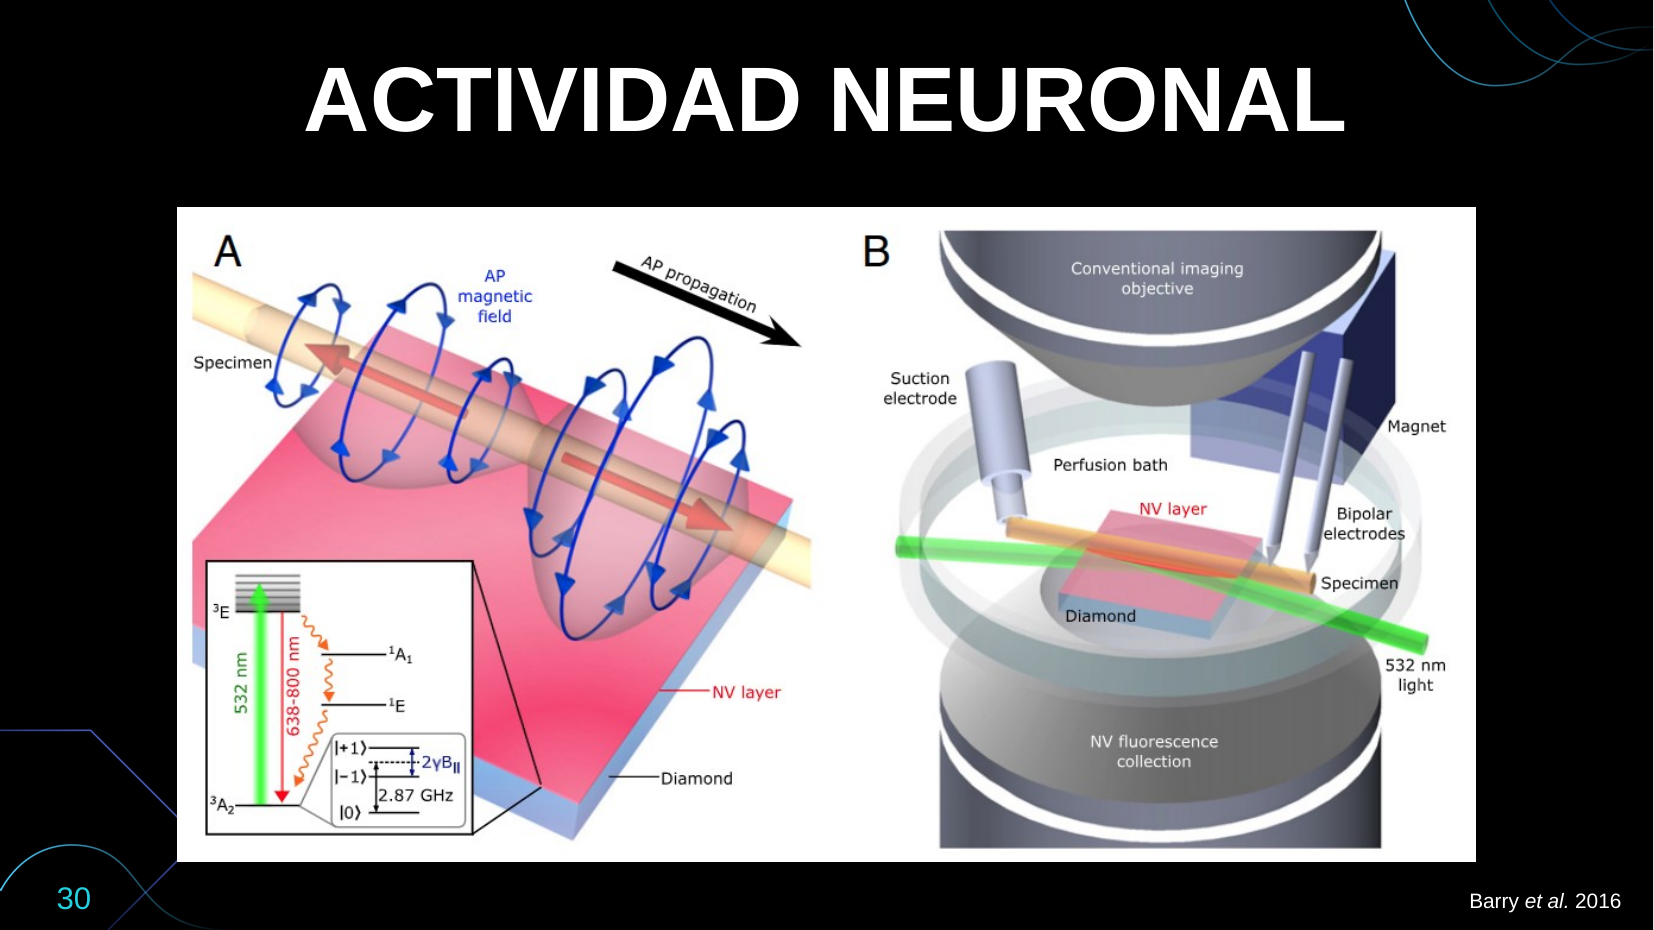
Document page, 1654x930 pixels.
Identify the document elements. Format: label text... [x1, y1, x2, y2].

picture [0, 0, 1654, 930]
text_box <number> [42, 873, 215, 930]
text_box Barry et al. 2016 [1454, 881, 1637, 920]
text_box ACTIVIDAD NEURONAL [289, 40, 1364, 159]
